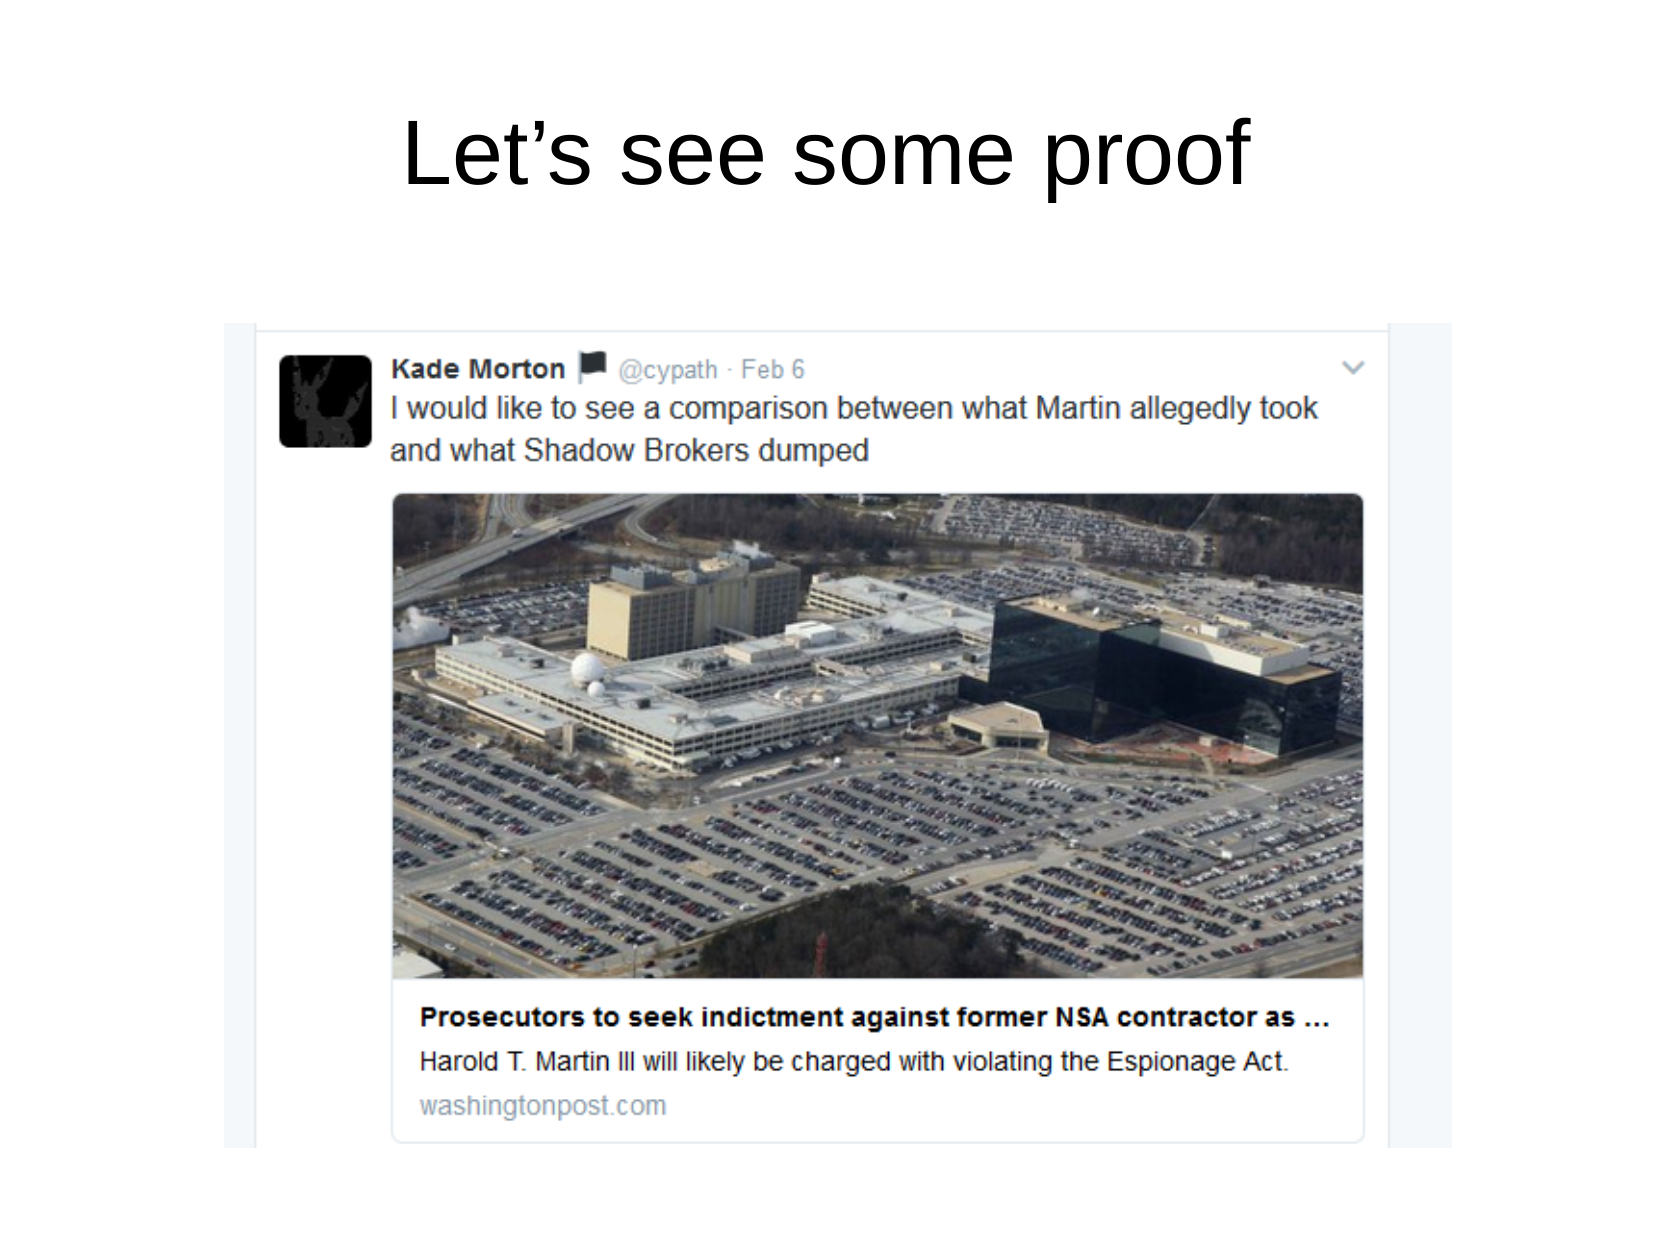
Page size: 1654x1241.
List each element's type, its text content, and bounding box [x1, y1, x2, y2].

title Let’s see some proof [82, 49, 1571, 257]
picture [224, 323, 1452, 1148]
